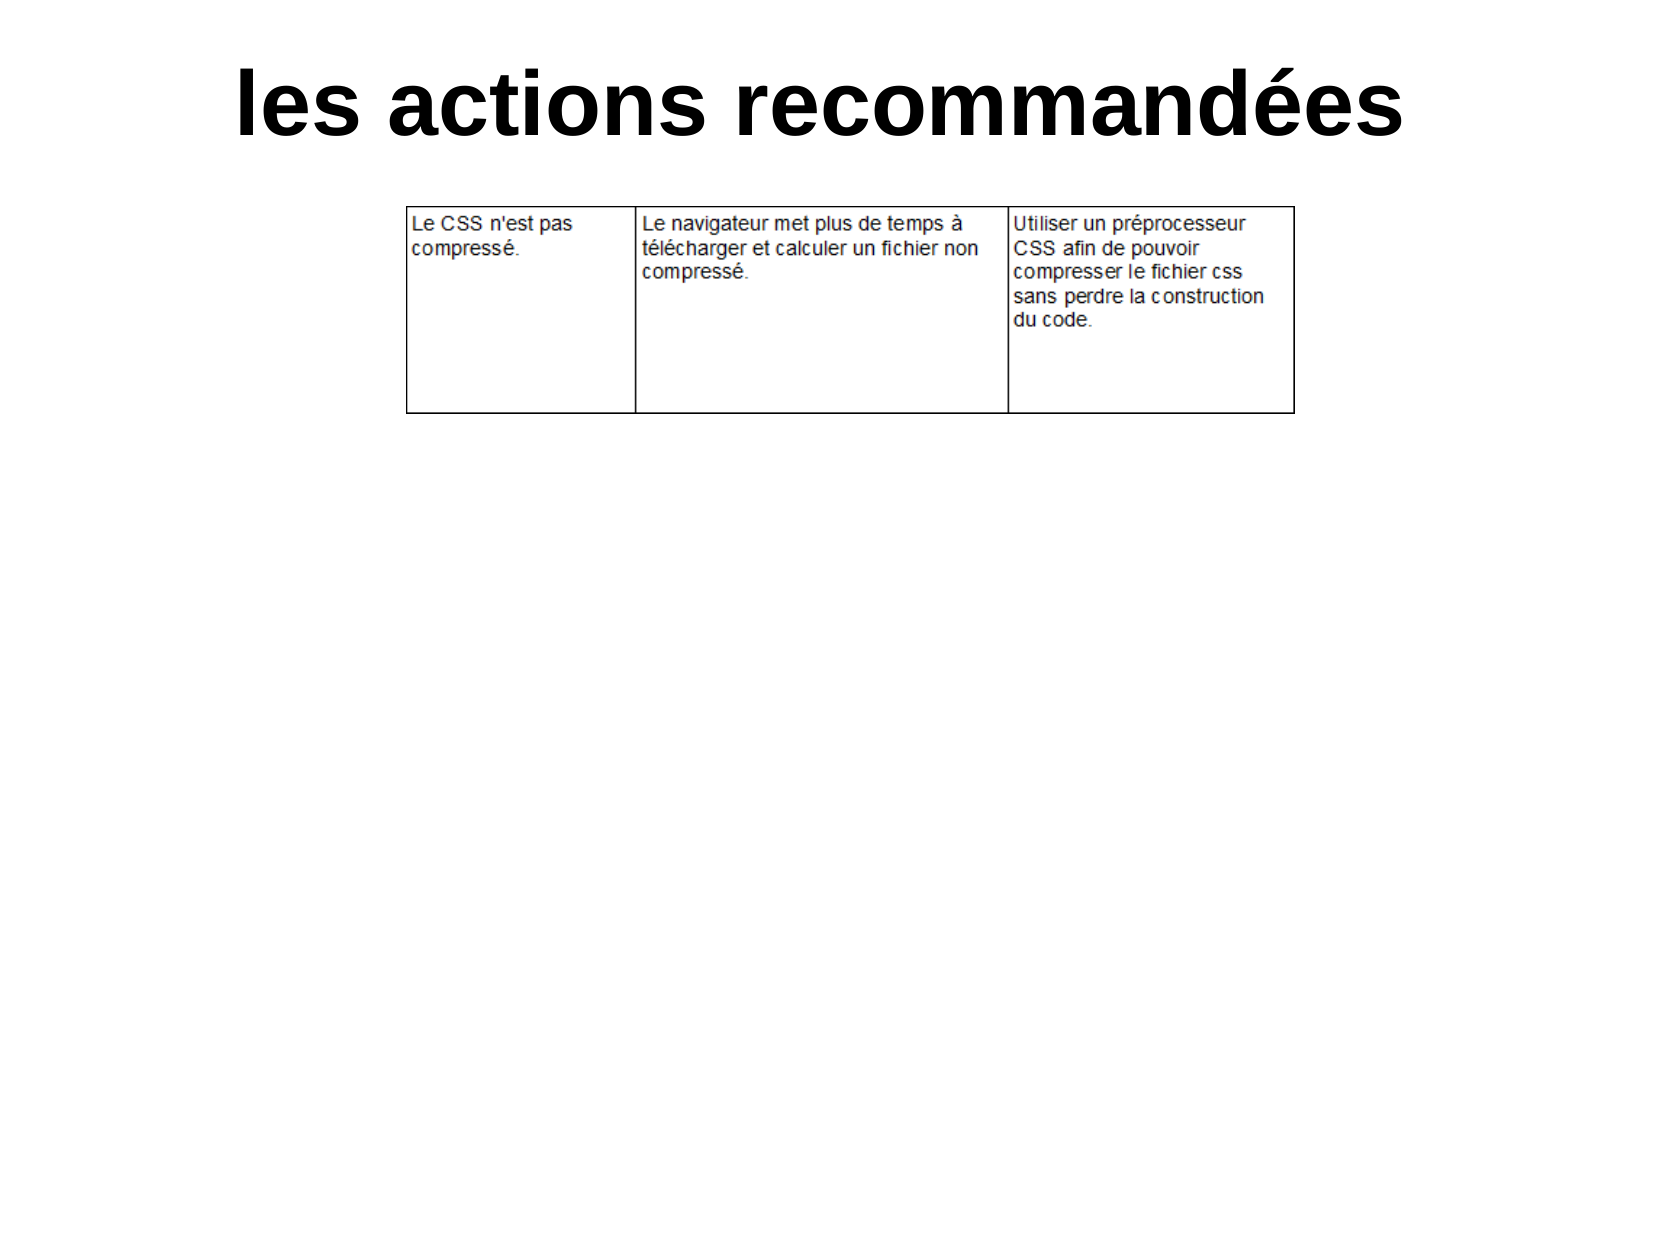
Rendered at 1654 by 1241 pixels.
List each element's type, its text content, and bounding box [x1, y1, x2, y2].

title les actions recommandées [76, 0, 1565, 208]
picture [406, 206, 1295, 414]
